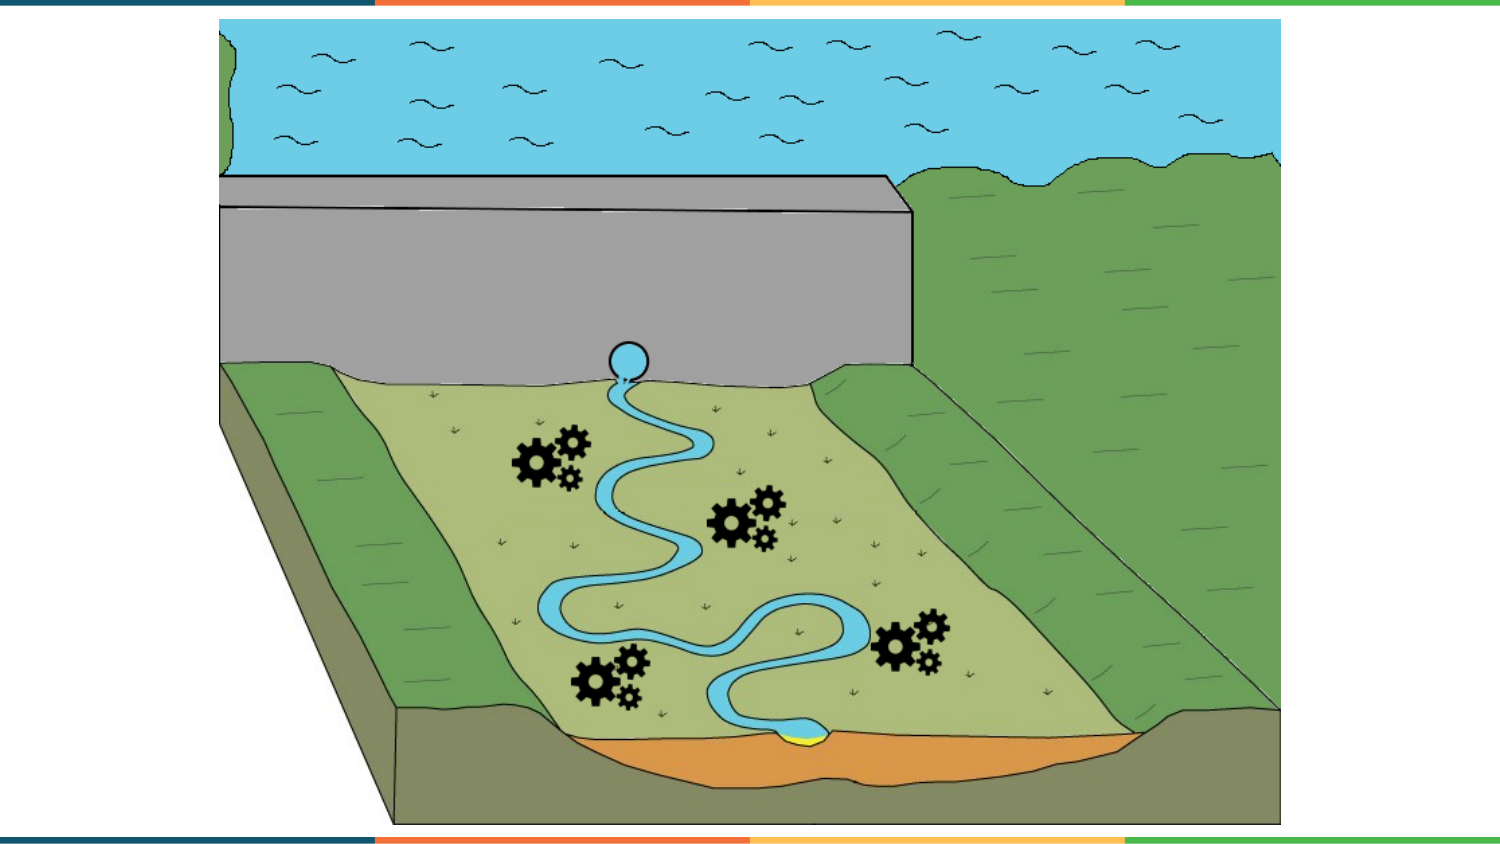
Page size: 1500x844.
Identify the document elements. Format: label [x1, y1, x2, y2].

picture [219, 19, 1281, 825]
text_box [0, 0, 1500, 6]
text_box [0, 837, 1500, 844]
